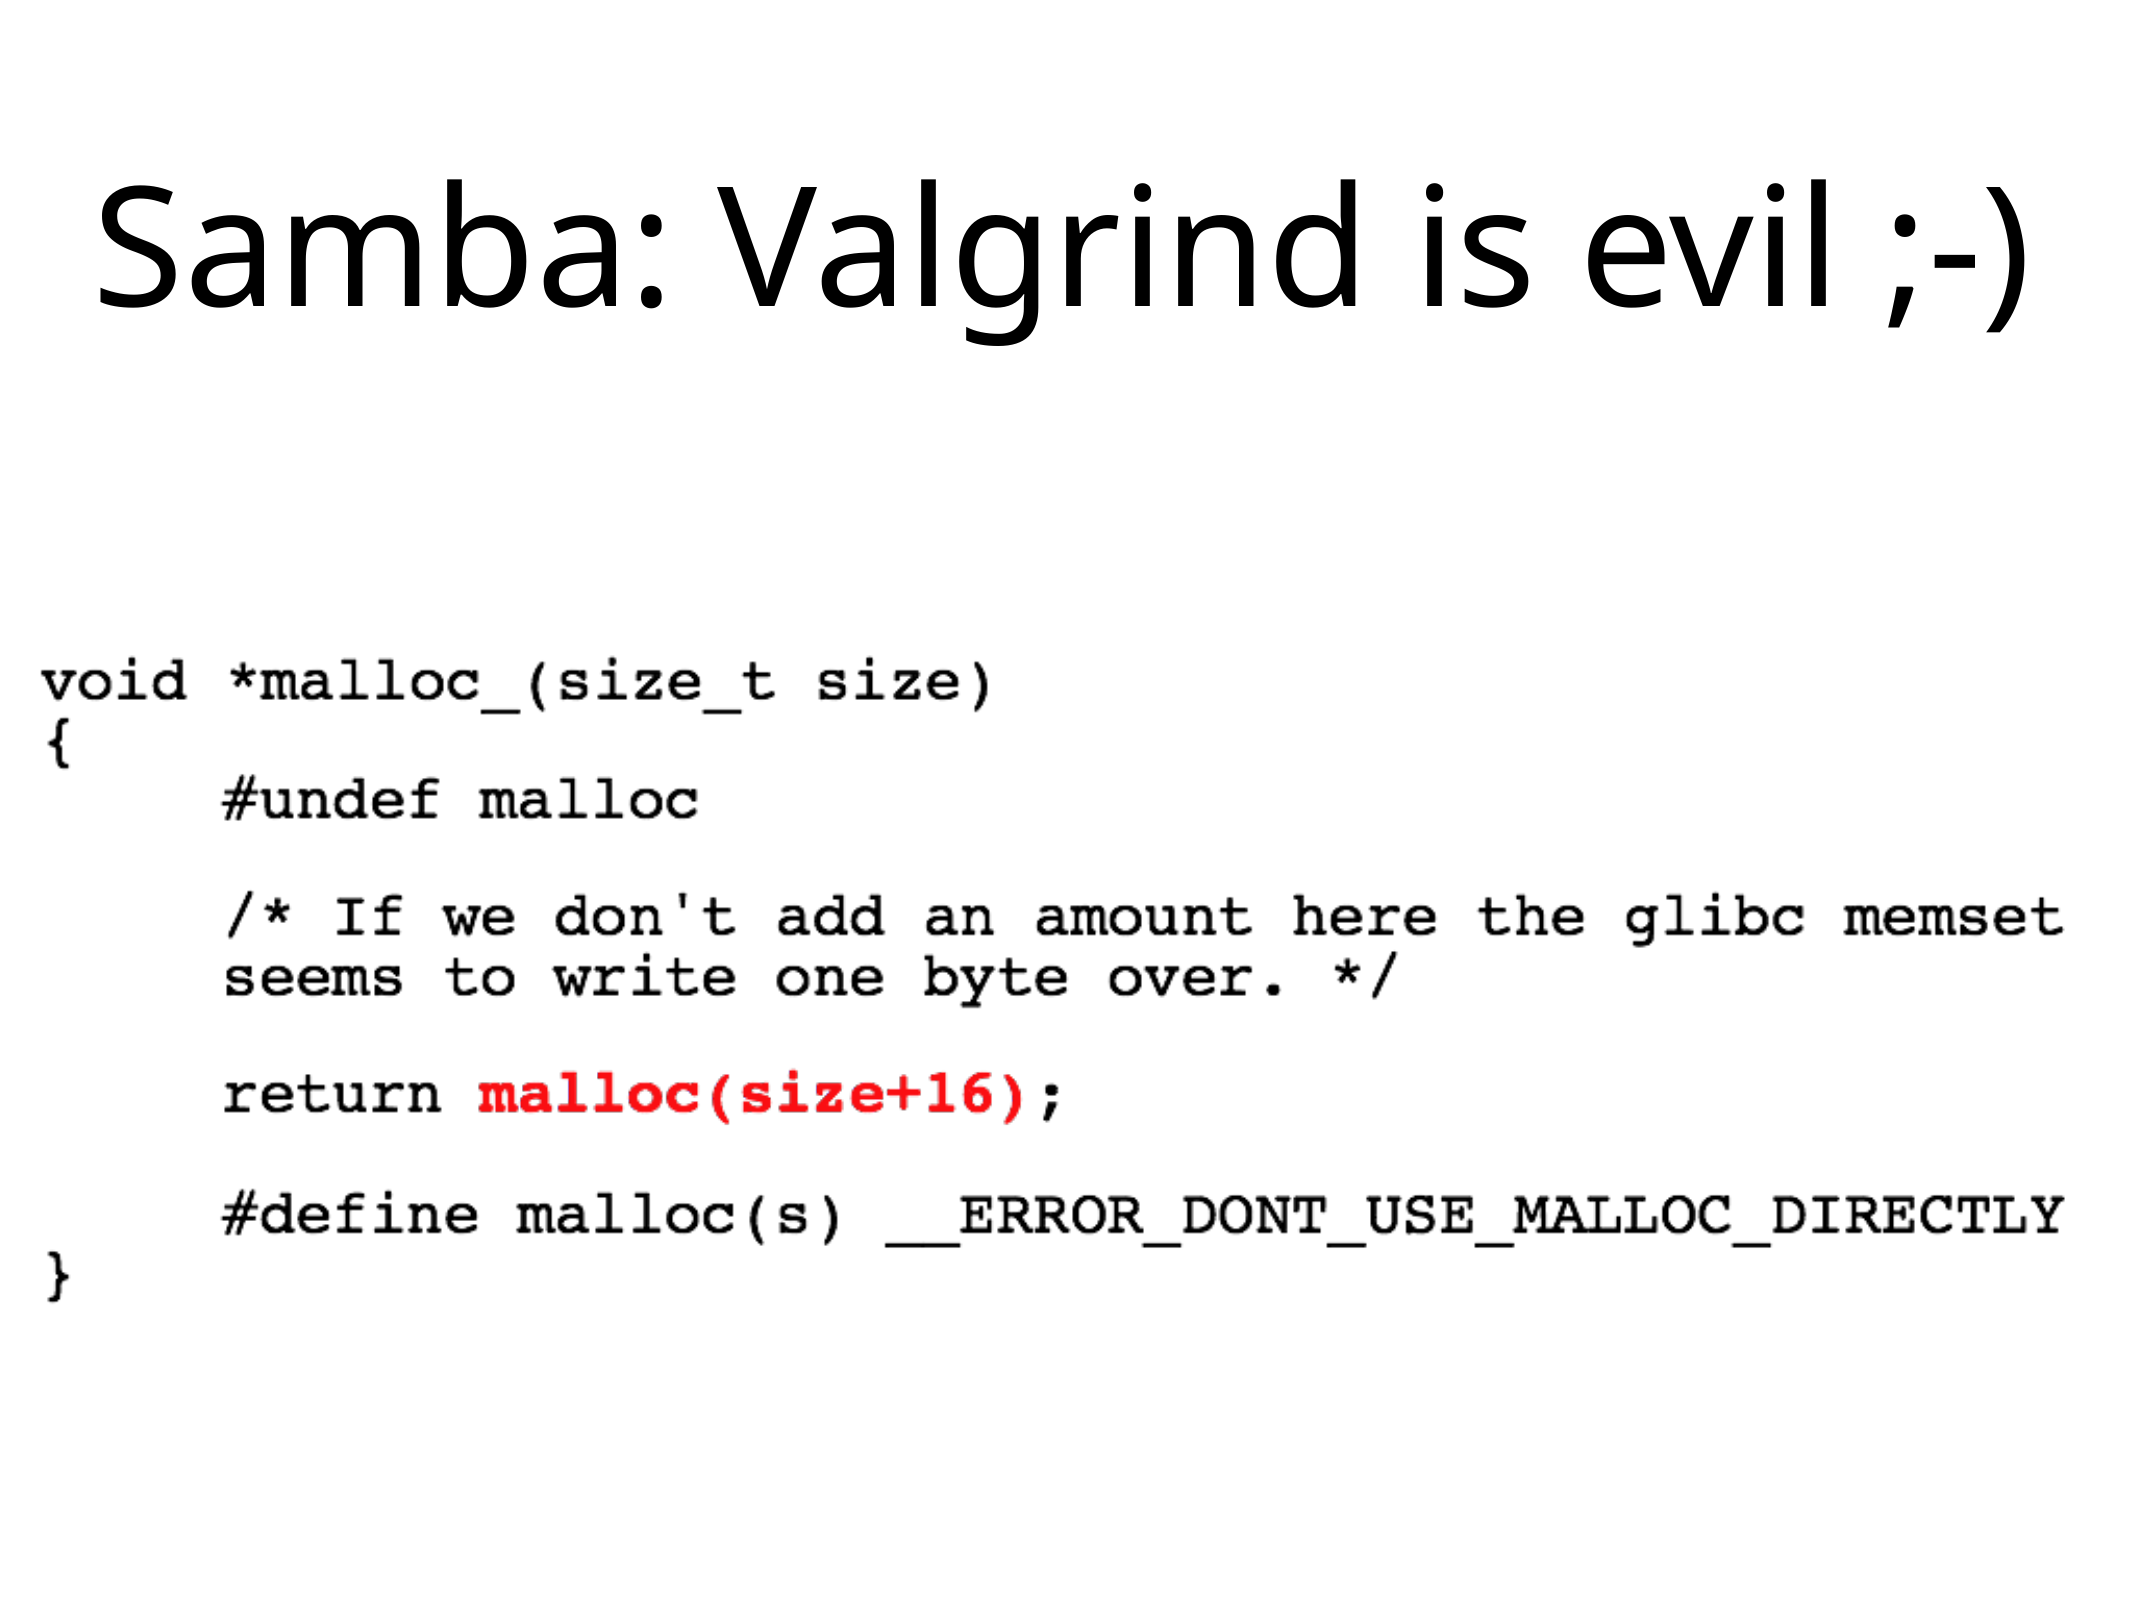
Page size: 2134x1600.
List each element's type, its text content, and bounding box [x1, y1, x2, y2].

title Samba: Valgrind is evil ;-) [29, 31, 2097, 452]
picture [23, 627, 2134, 1346]
